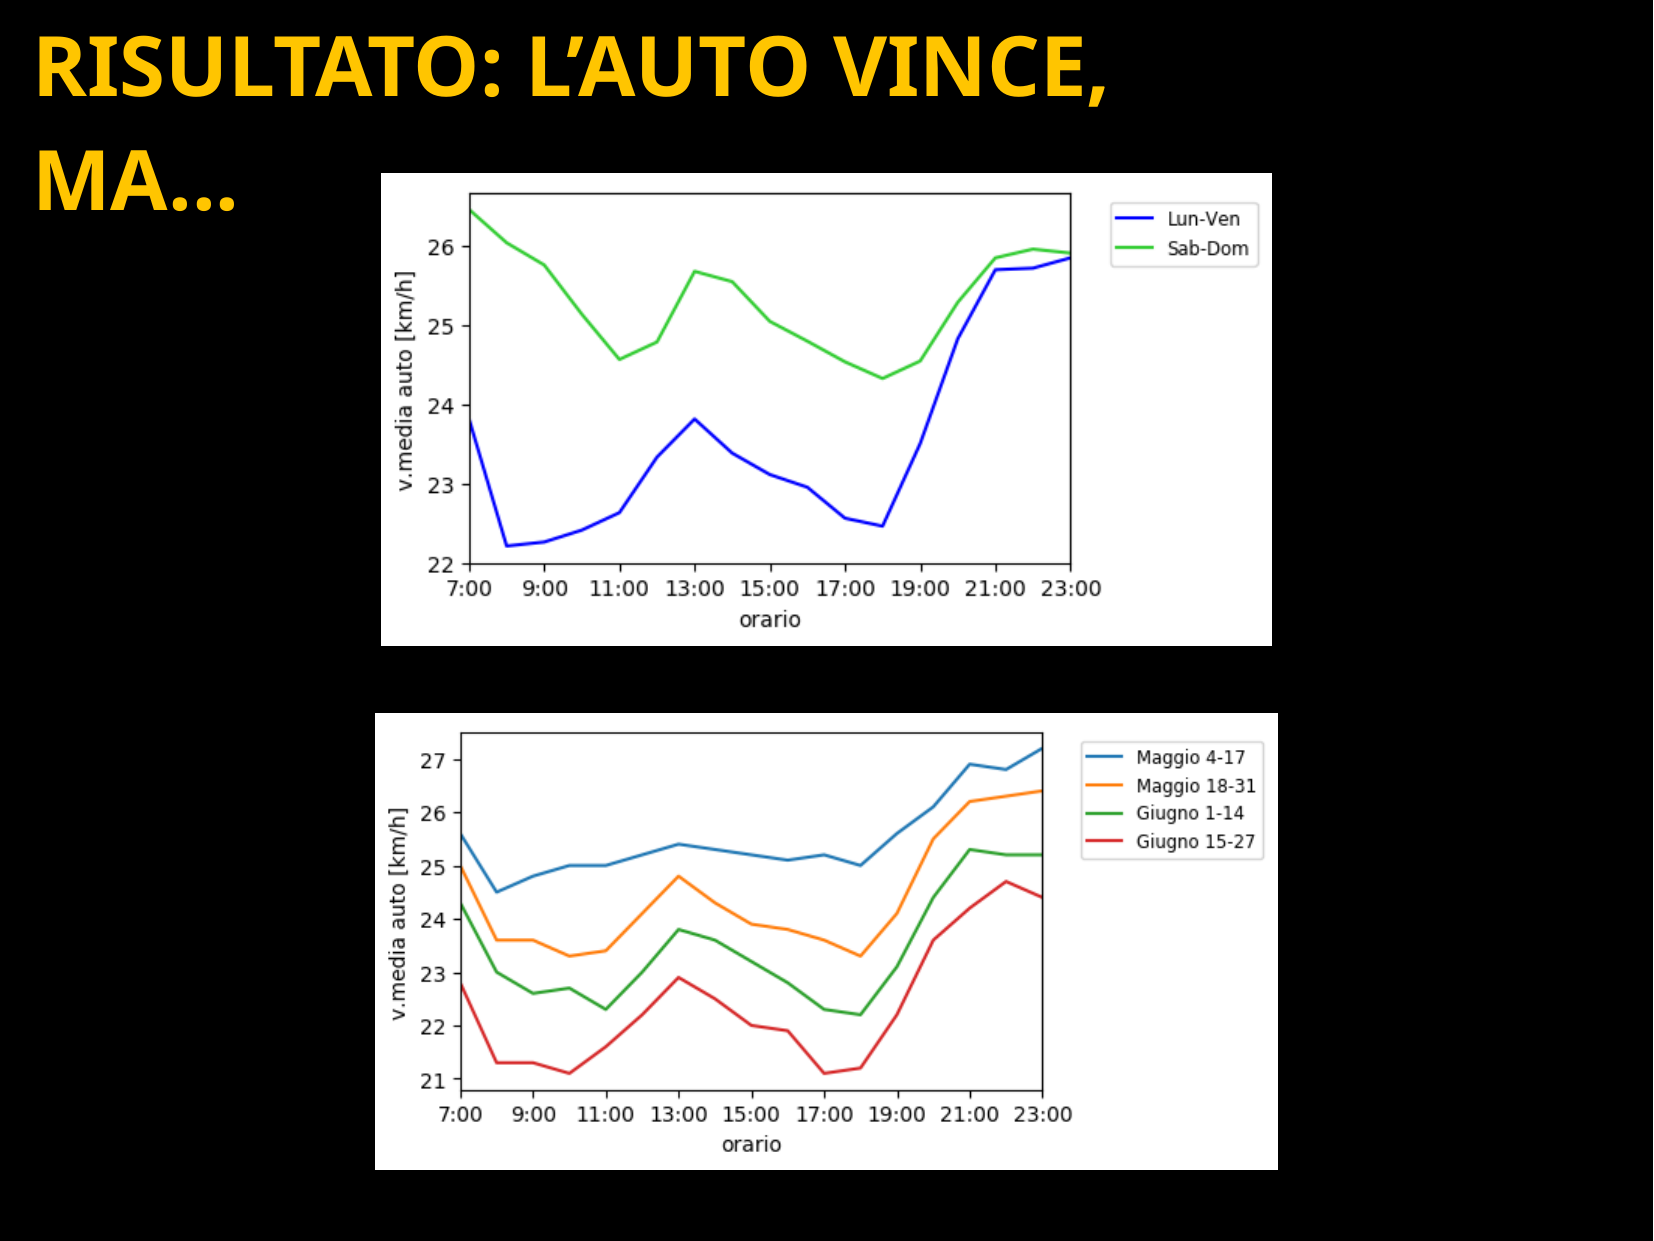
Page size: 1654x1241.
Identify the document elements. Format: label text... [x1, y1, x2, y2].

picture [381, 173, 1272, 646]
picture [375, 713, 1278, 1170]
text_box RISULTATO: L’AUTO VINCE, MA... [17, 0, 1186, 125]
